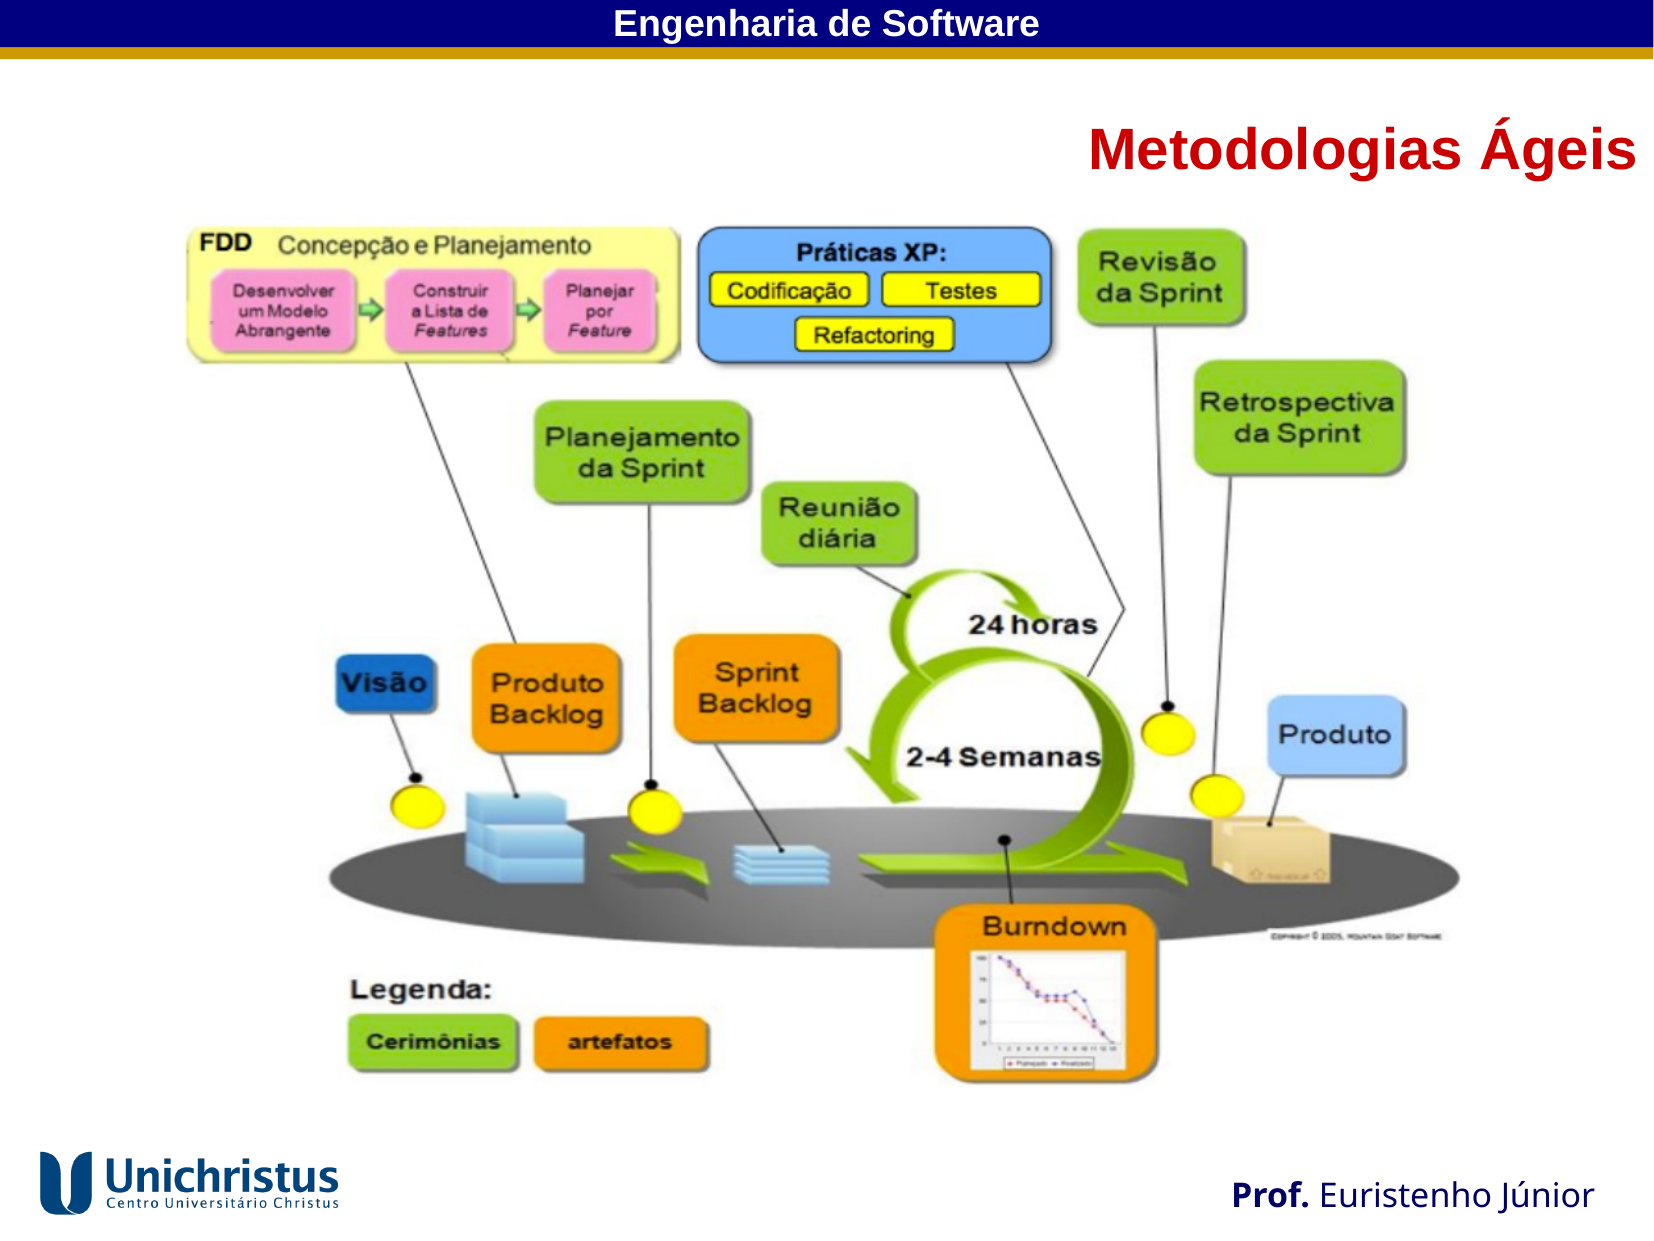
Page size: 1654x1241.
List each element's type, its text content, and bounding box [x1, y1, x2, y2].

text_box Prof. Euristenho Júnior [1216, 1163, 1654, 1224]
text_box Metodologias Ágeis [1073, 109, 1654, 189]
picture [35, 1148, 343, 1217]
text_box [0, 48, 1654, 60]
picture [177, 212, 1473, 1095]
text_box Engenharia de Software [0, 0, 1654, 48]
